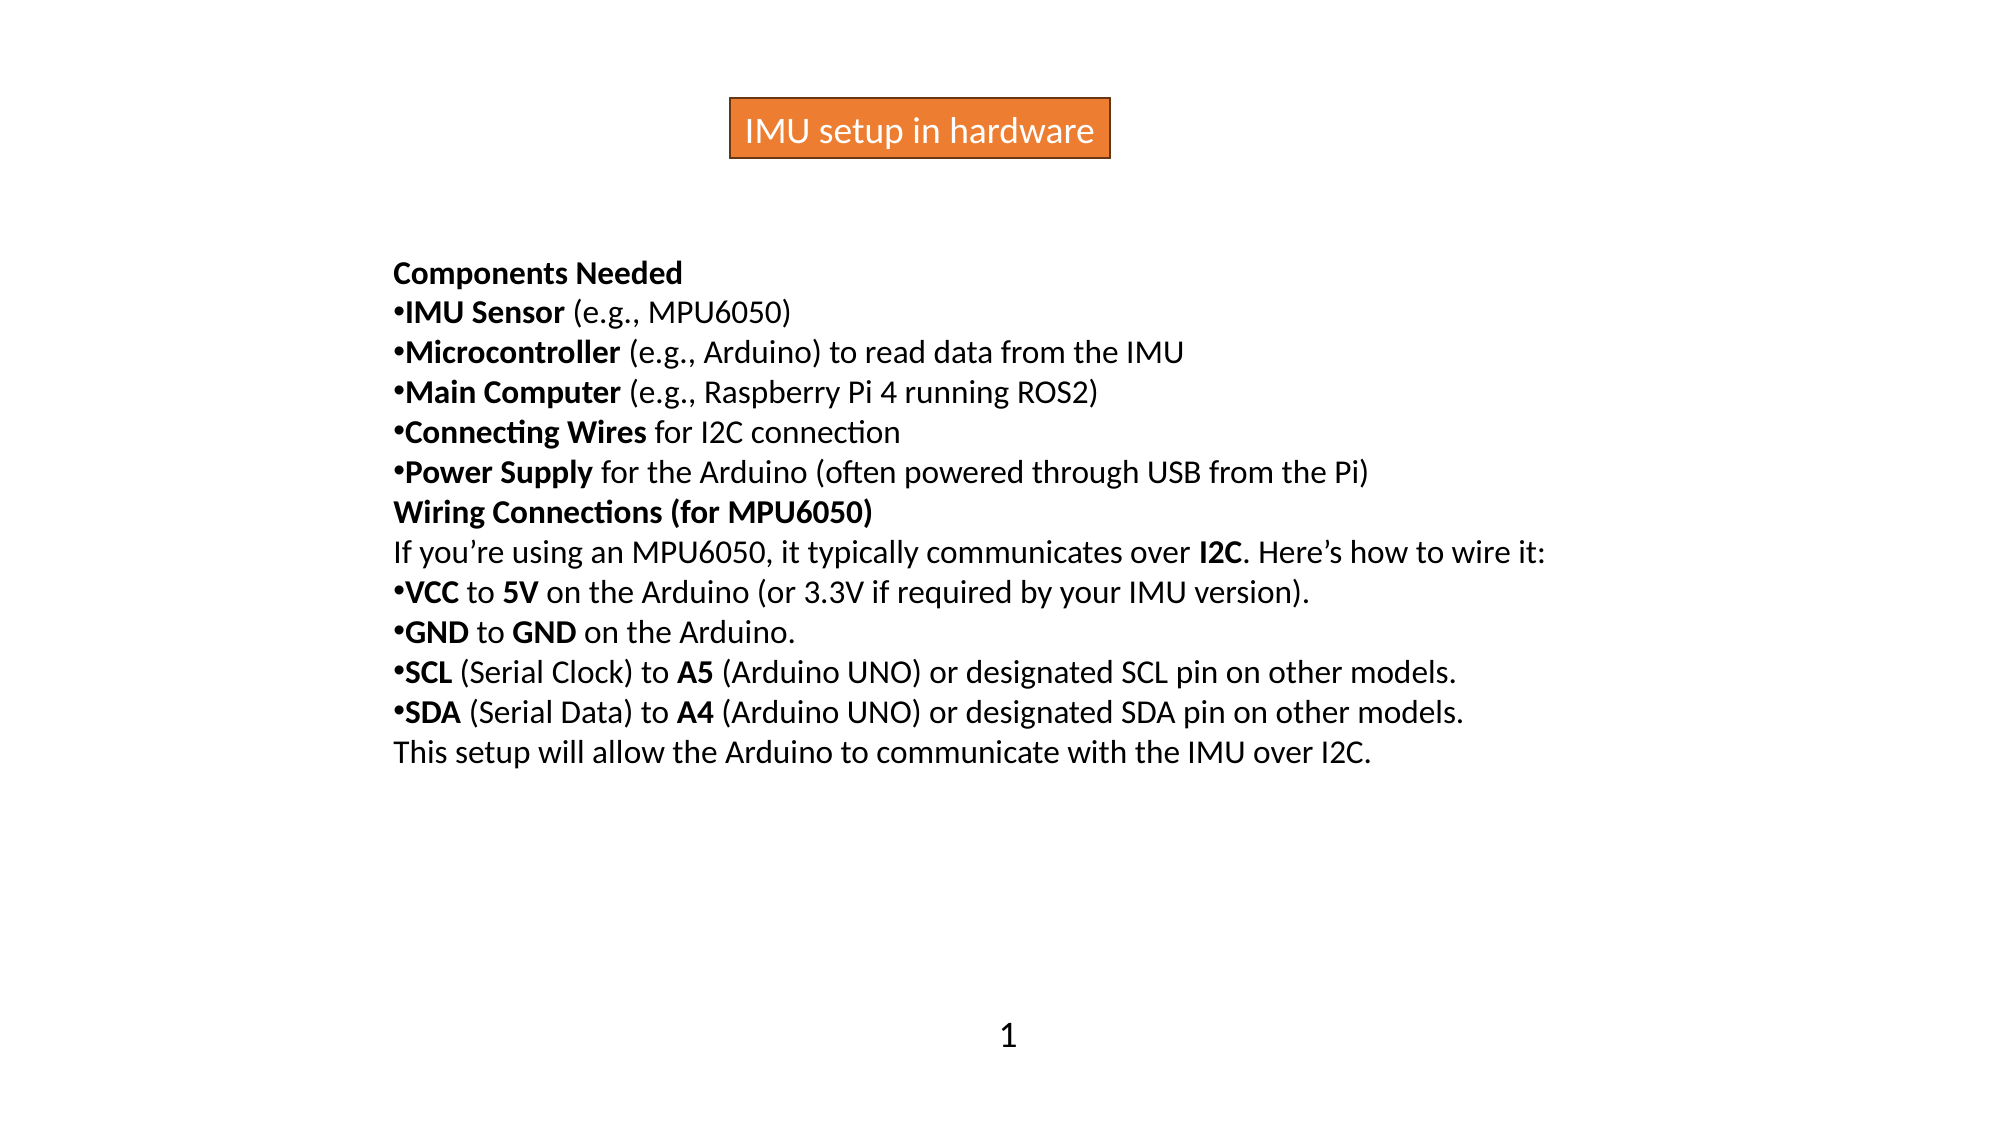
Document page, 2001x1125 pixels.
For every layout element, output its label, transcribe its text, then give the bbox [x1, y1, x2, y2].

text_box IMU setup in hardware [730, 98, 1111, 159]
text_box Components Needed IMU Sensor (e.g., MPU6050) Microcontroller (e.g., Arduino) to read data from the IMU Main Computer (e.g., Raspberry Pi 4 running ROS2) Connecting Wires for I2C connection Power Supply for the Arduino (often powered through USB from the Pi) Wiring Connections (for MPU6050) If you’re using an MPU6050, it typically communicates over I2C. Here’s how to wire it: VCC to 5V on the Arduino (or 3.3V if required by your IMU version). GND to GND on the Arduino. SCL (Serial Clock) to A5 (Arduino UNO) or designated SCL pin on other models. SDA (Serial Data) to A4 (Arduino UNO) or designated SDA pin on other models. This setup will allow the Arduino to communicate with the IMU over I2C. [378, 243, 1718, 778]
text_box 1 [983, 1002, 1037, 1062]
